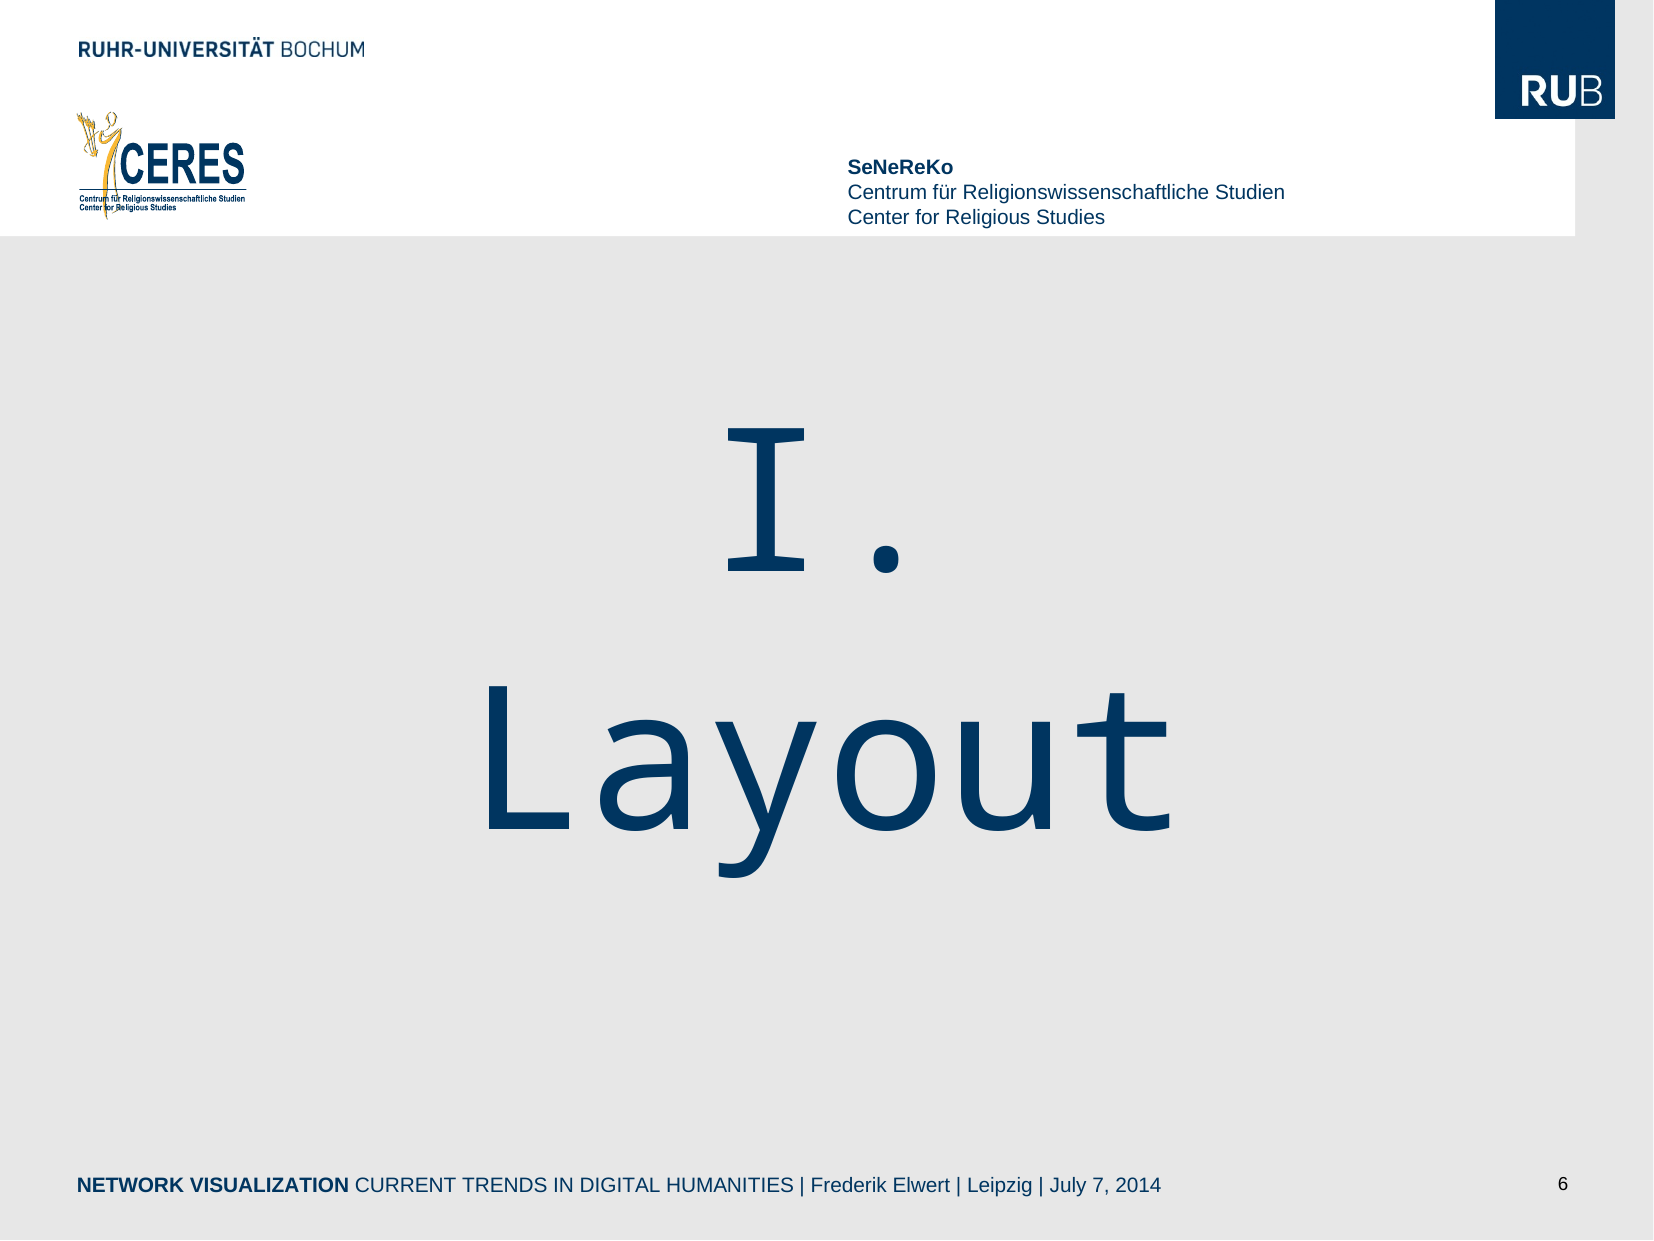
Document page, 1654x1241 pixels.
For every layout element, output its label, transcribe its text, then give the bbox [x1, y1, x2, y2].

picture [79, 37, 364, 57]
picture [1495, 0, 1615, 119]
subtitle I. Layout [466, 370, 1187, 870]
